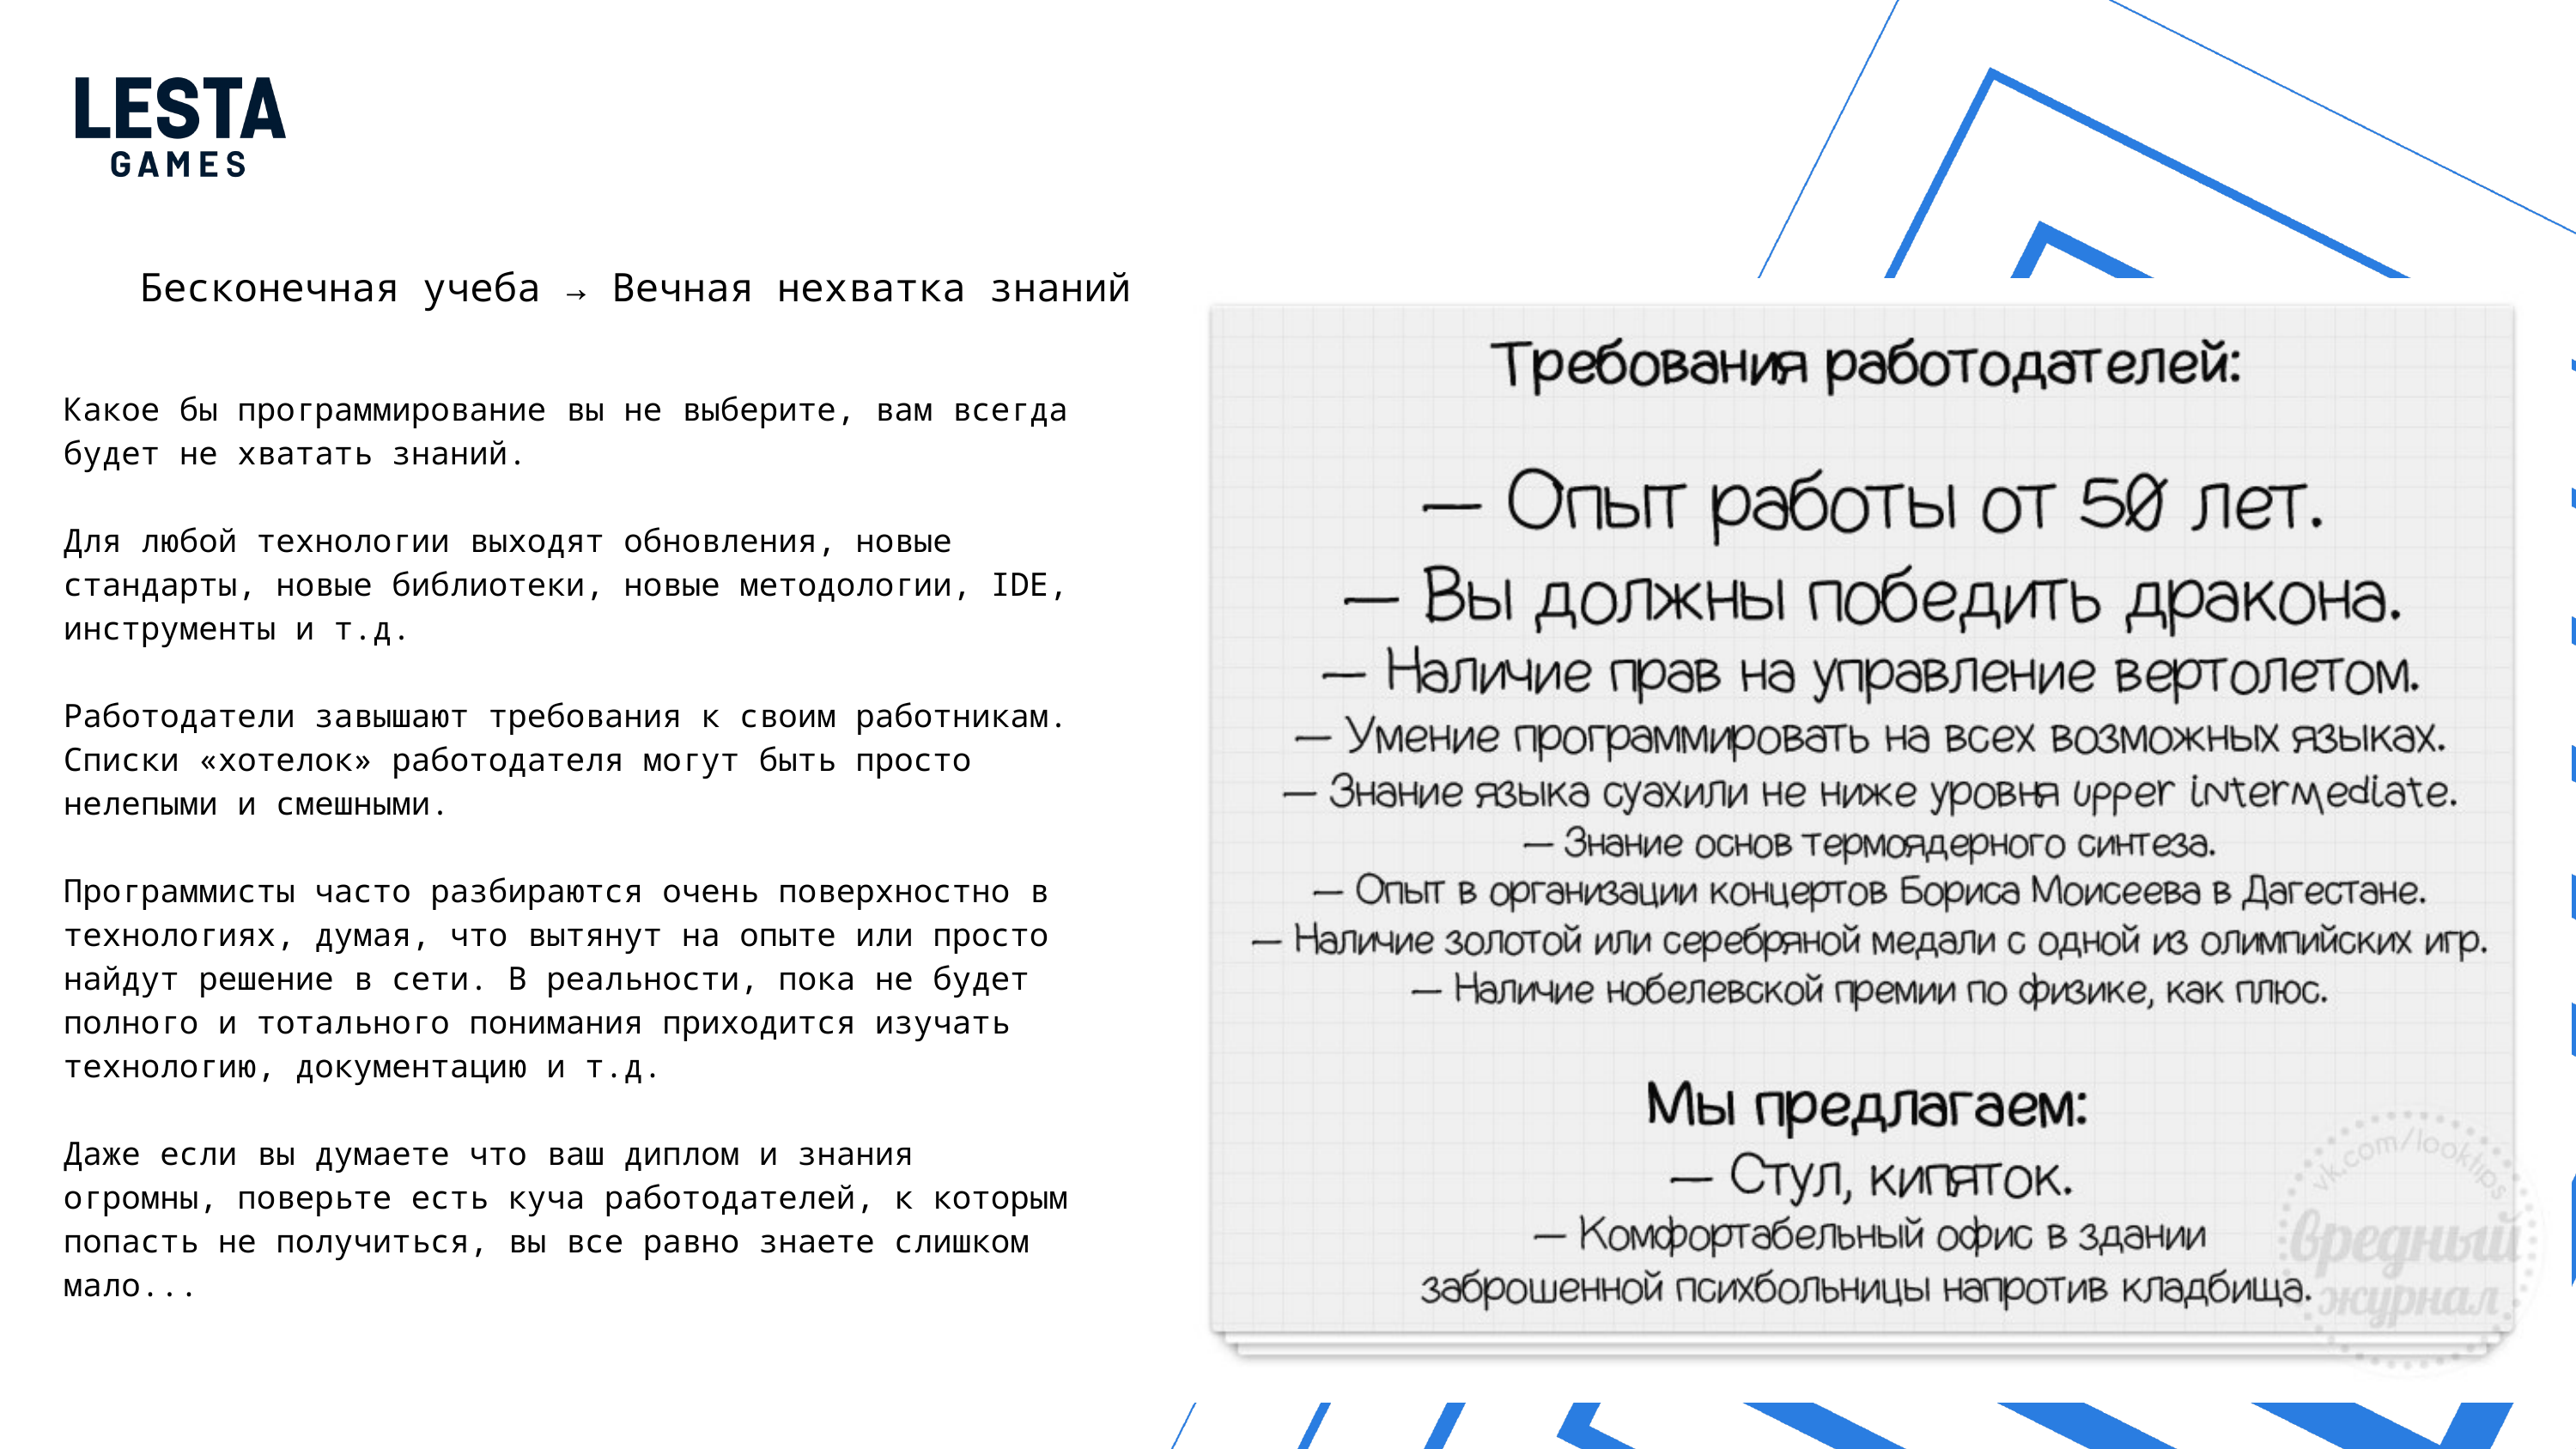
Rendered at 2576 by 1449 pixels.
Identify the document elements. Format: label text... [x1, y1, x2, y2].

picture [76, 77, 286, 178]
text_box Бесконечная учеба → Вечная нехватка знаний [126, 253, 1168, 318]
picture [1100, 0, 2576, 1449]
text_box Какое бы программирование вы не выберите, вам всегда будет не хватать знаний. Для любой технологии выходят обновления, новые стандарты, новые библиотеки, новые методологии, IDE, инструменты и т.д. Работодатели завышают требования к своим работникам. Списки «хотелок» работодателя могут быть просто нелепыми и смешными. Программисты часто разбираются очень поверхностно в технологиях, думая, что вытянут на опыте или просто найдут решение в сети. В реальности, пока не будет полного и тотального понимания приходится изучать технологию, документацию и т.д. Даже если вы думаете что ваш диплом и знания огромны, поверьте есть куча работодателей, к которым попасть не получиться, вы все равно знаете слишком мало... [51, 379, 1091, 1395]
